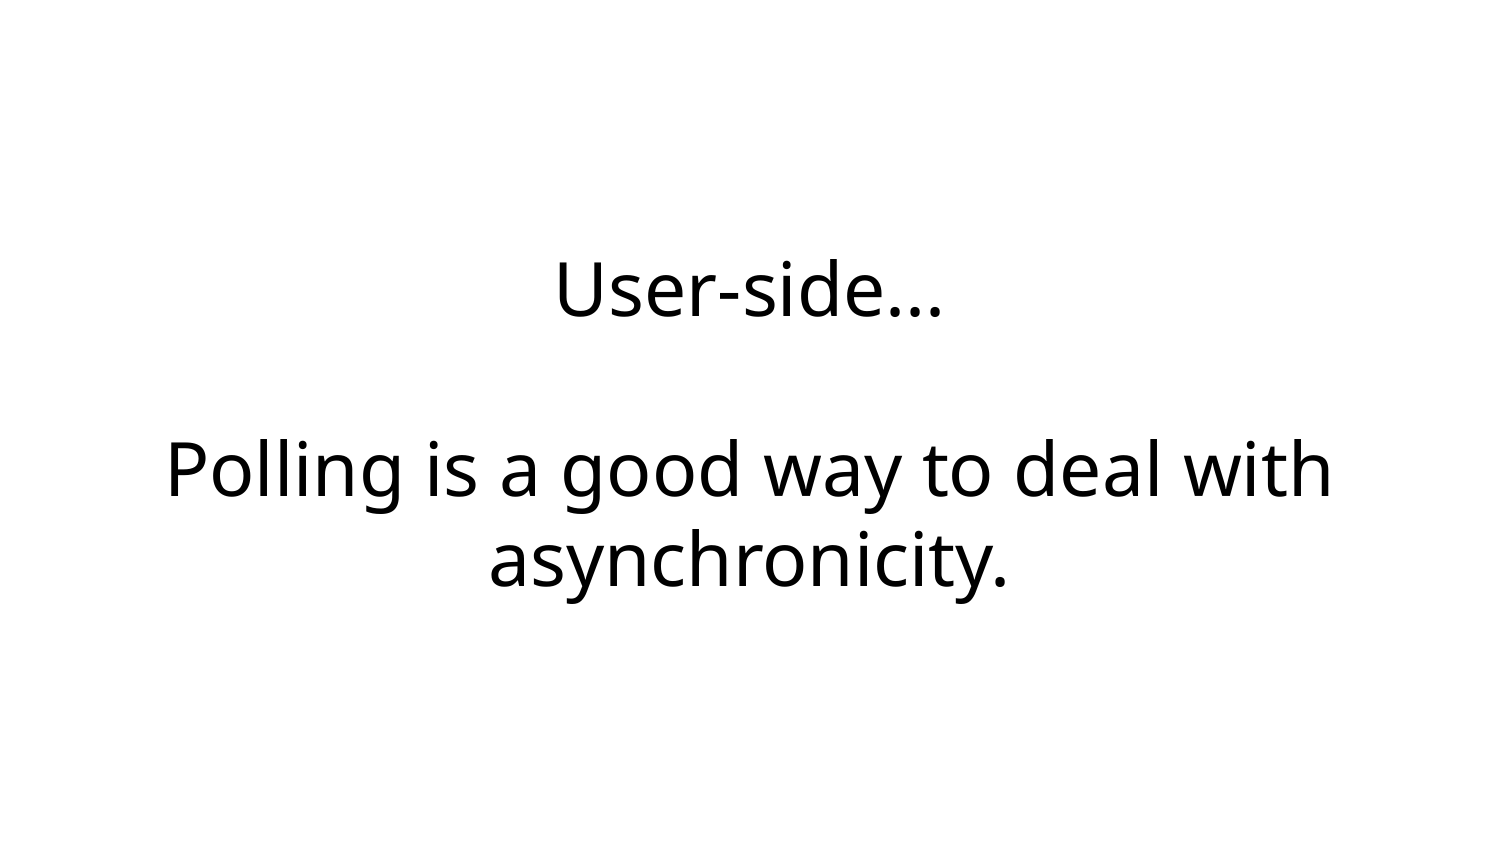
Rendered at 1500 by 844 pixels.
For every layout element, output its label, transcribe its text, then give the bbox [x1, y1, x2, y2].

title User-side... Polling is a good way to deal with asynchronicity. [51, 311, 1449, 533]
